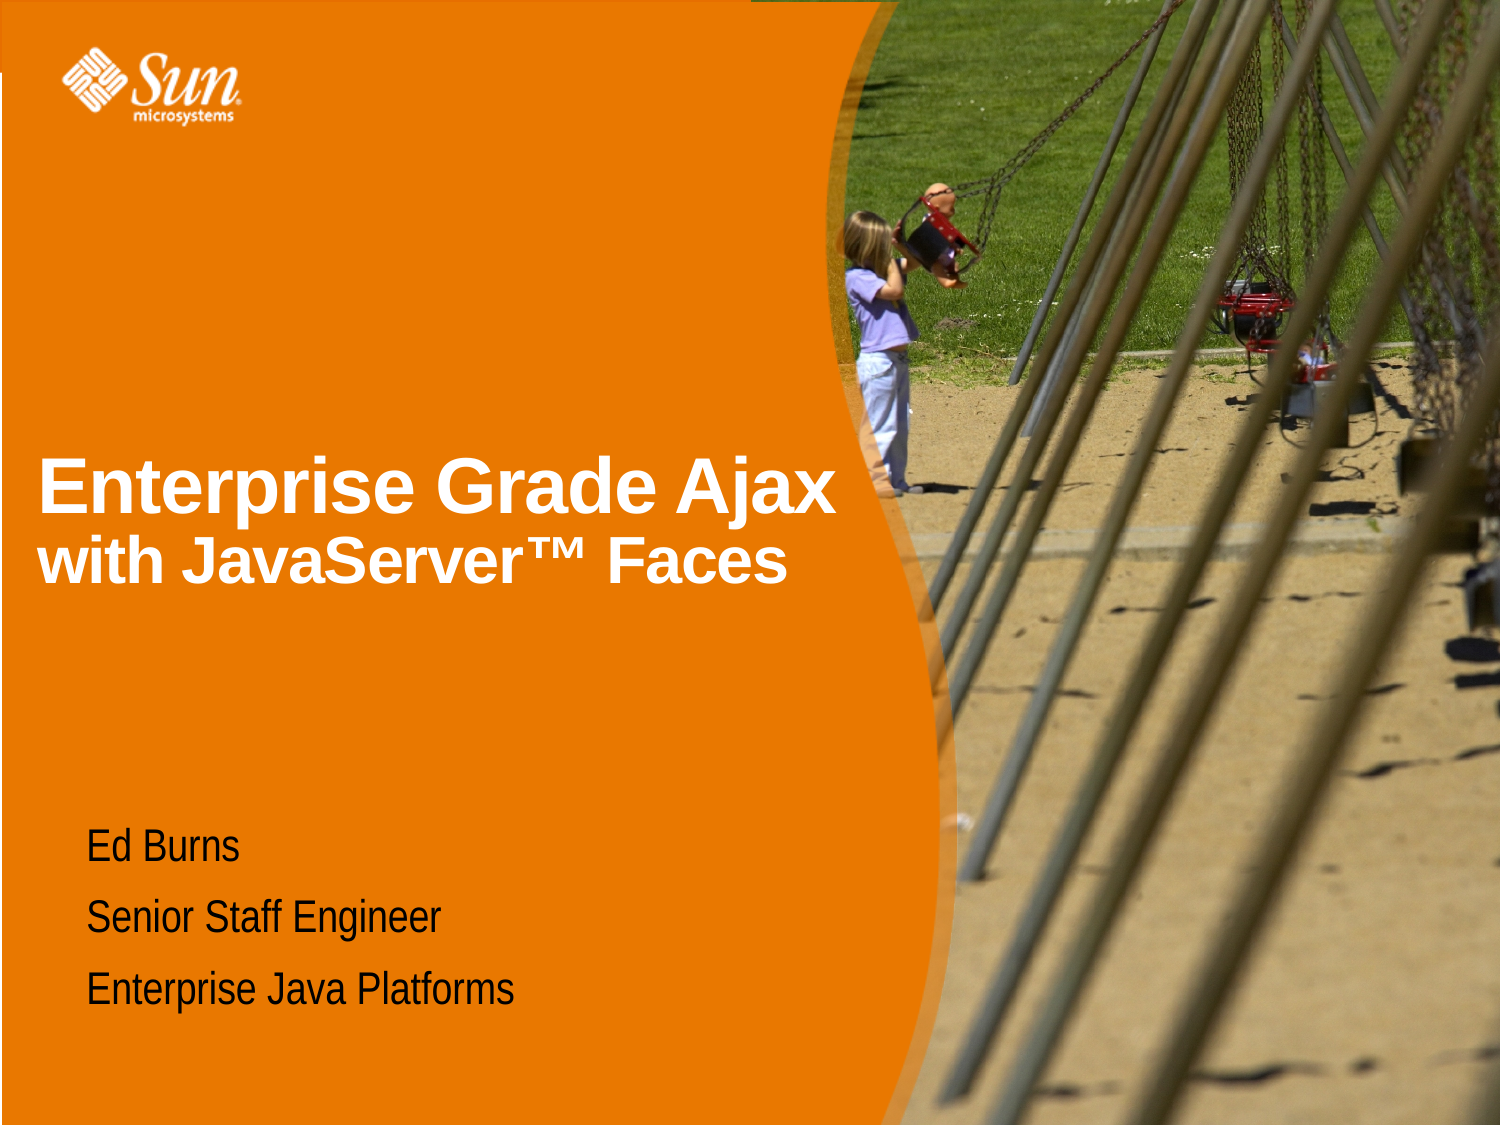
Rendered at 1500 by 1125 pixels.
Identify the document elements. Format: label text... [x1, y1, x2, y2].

picture [0, 0, 1500, 1125]
title Enterprise Grade Ajax with JavaServer™ Faces [37, 450, 969, 732]
list Ed Burns Senior Staff Engineer Enterprise Java Platforms [66, 825, 1057, 1098]
